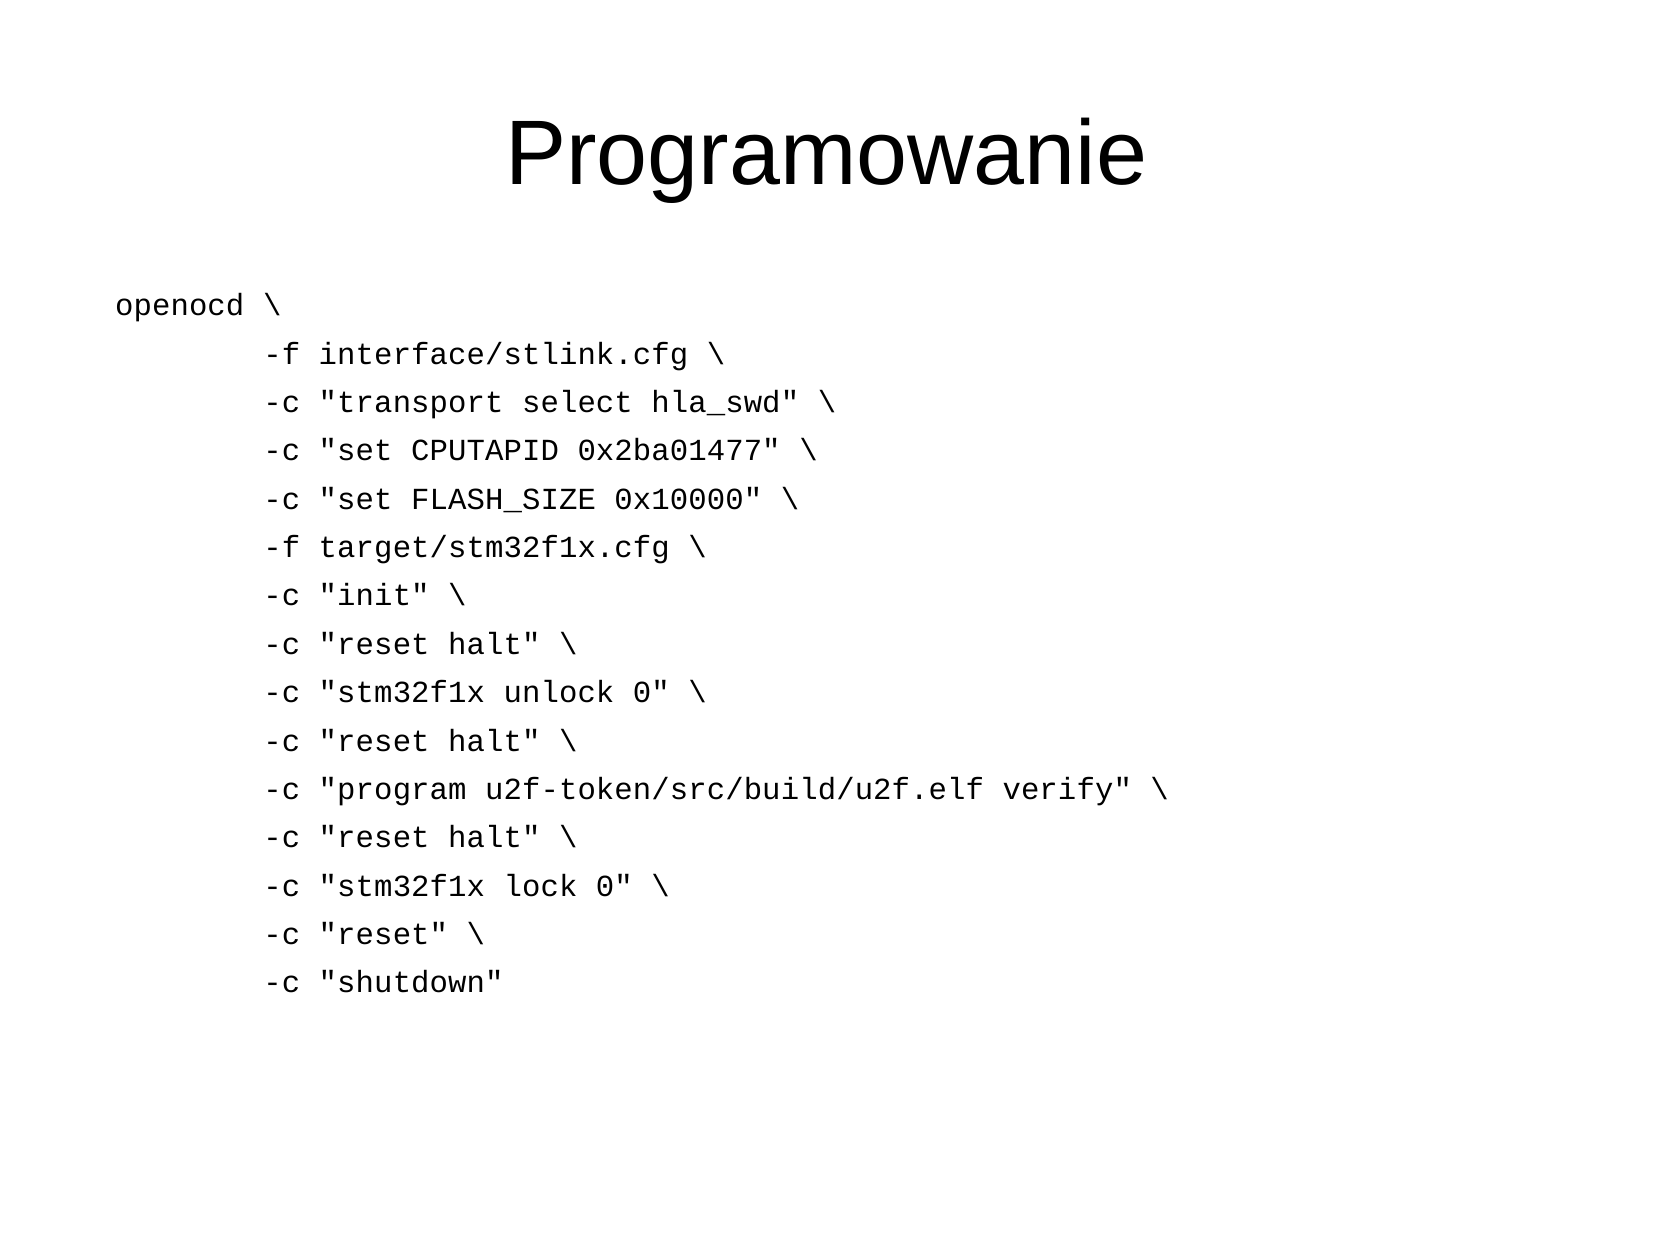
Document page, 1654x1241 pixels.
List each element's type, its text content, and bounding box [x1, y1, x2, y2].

title Programowanie [82, 49, 1571, 257]
list openocd \ -f interface/stlink.cfg \ -c "transport select hla_swd" \ -c "set CPUTAPID 0x2ba01477" \ -c "set FLASH_SIZE 0x10000" \ -f target/stm32f1x.cfg \ -c "init" \ -c "reset halt" \ -c "stm32f1x unlock 0" \ -c "reset halt" \ -c "program u2f-token/src/build/u2f.elf verify" \ -c "reset halt" \ -c "stm32f1x lock 0" \ -c "reset" \ -c "shutdown" [82, 290, 1571, 1010]
